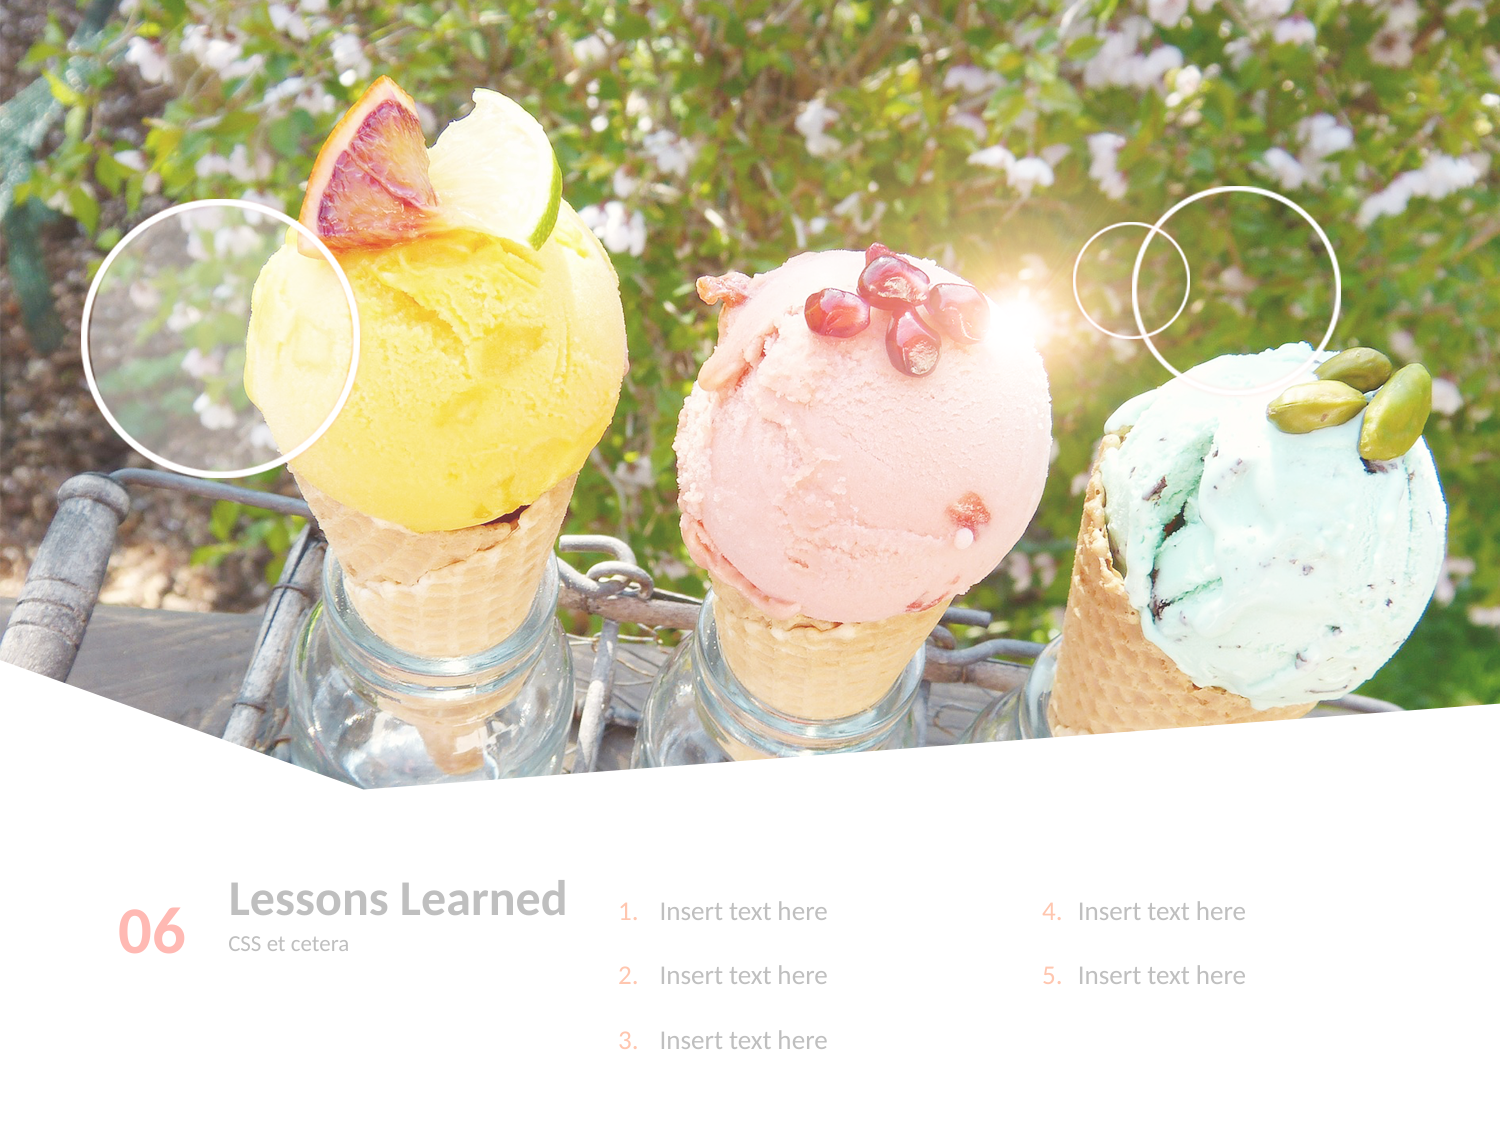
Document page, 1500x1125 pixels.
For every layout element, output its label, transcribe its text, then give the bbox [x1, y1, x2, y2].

text_box Insert text here Insert text here Insert text here [603, 852, 1021, 1125]
text_box Insert text here Insert text here [1021, 852, 1471, 1125]
text_box Lessons Learned [213, 857, 643, 933]
text_box 06 [103, 878, 201, 974]
text_box CSS et cetera [213, 920, 616, 964]
picture [0, 0, 1500, 1125]
